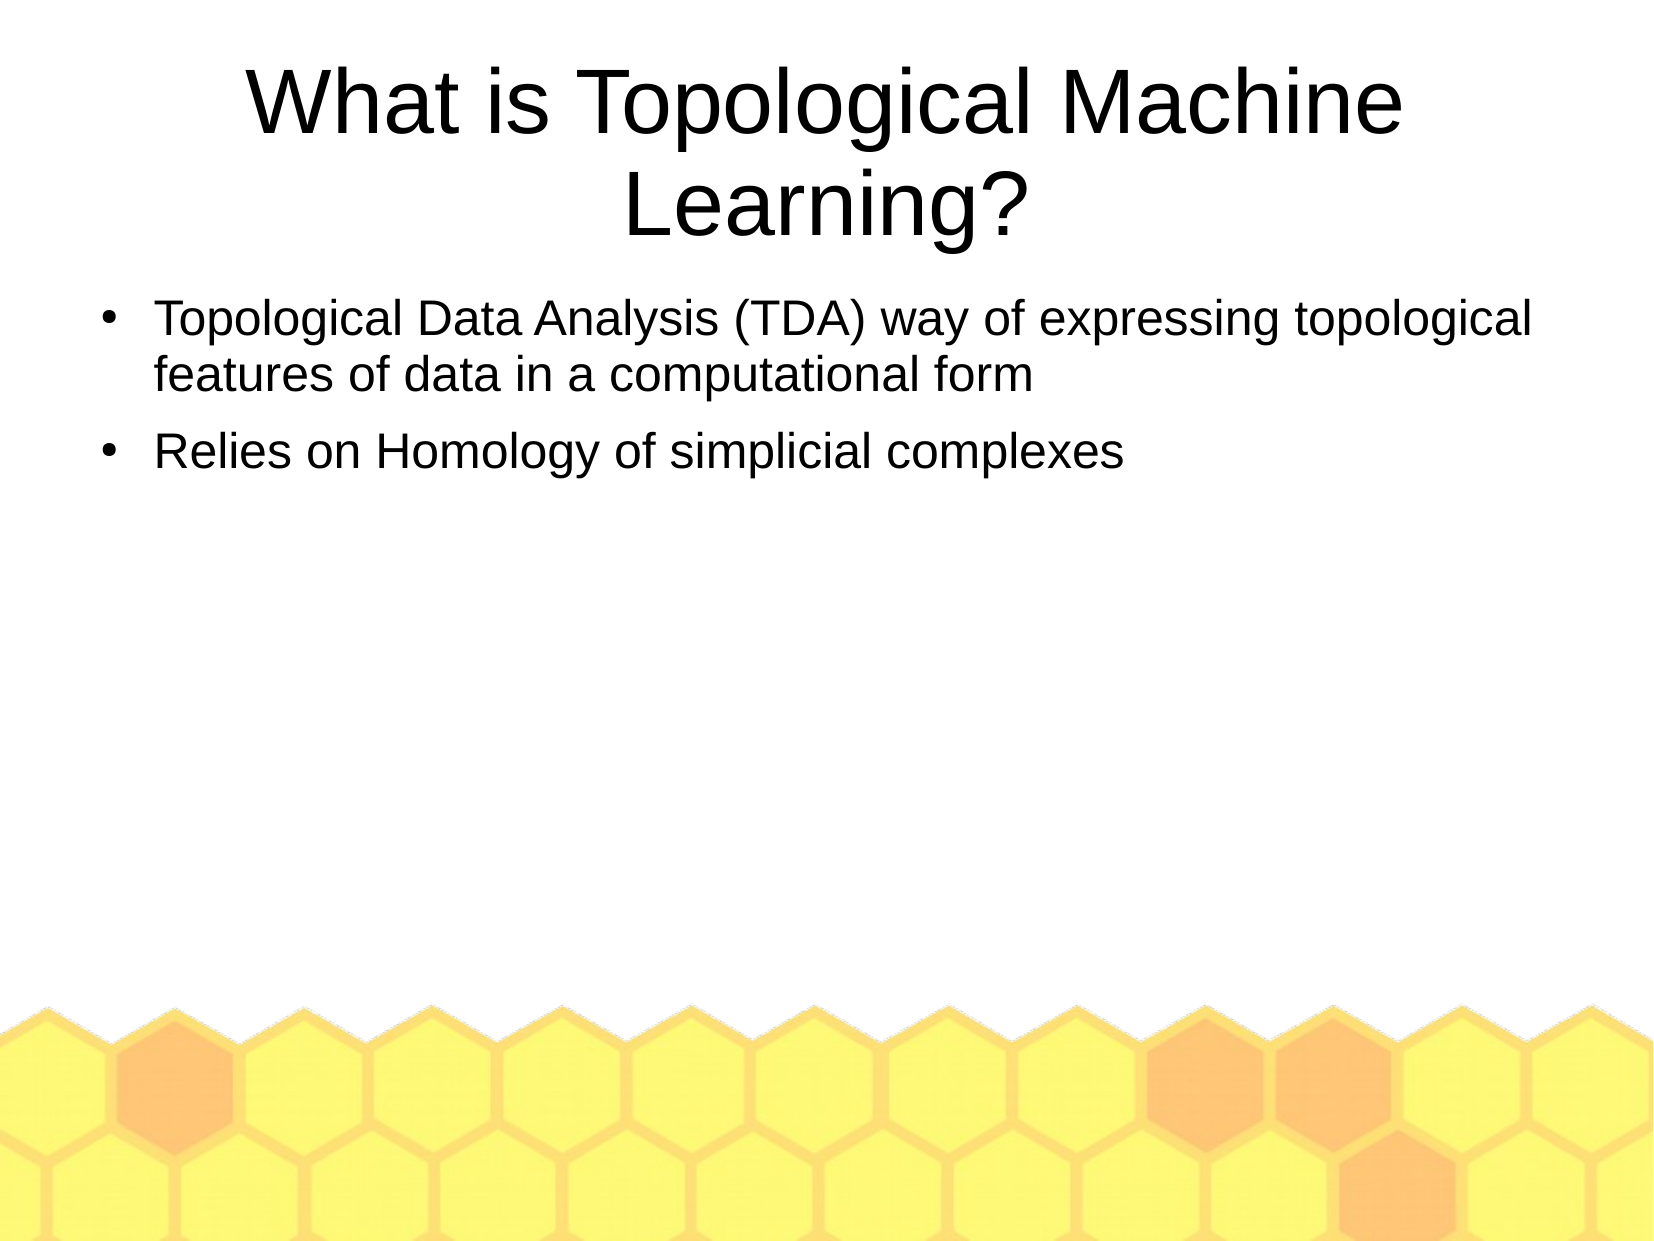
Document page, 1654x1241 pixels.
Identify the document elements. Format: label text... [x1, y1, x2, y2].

list Topological Data Analysis (TDA) way of expressing topological features of data in a computational form Relies on Homology of simplicial complexes [82, 290, 1571, 1010]
title What is Topological Machine Learning? [82, 49, 1571, 257]
picture [0, 1001, 1654, 1241]
